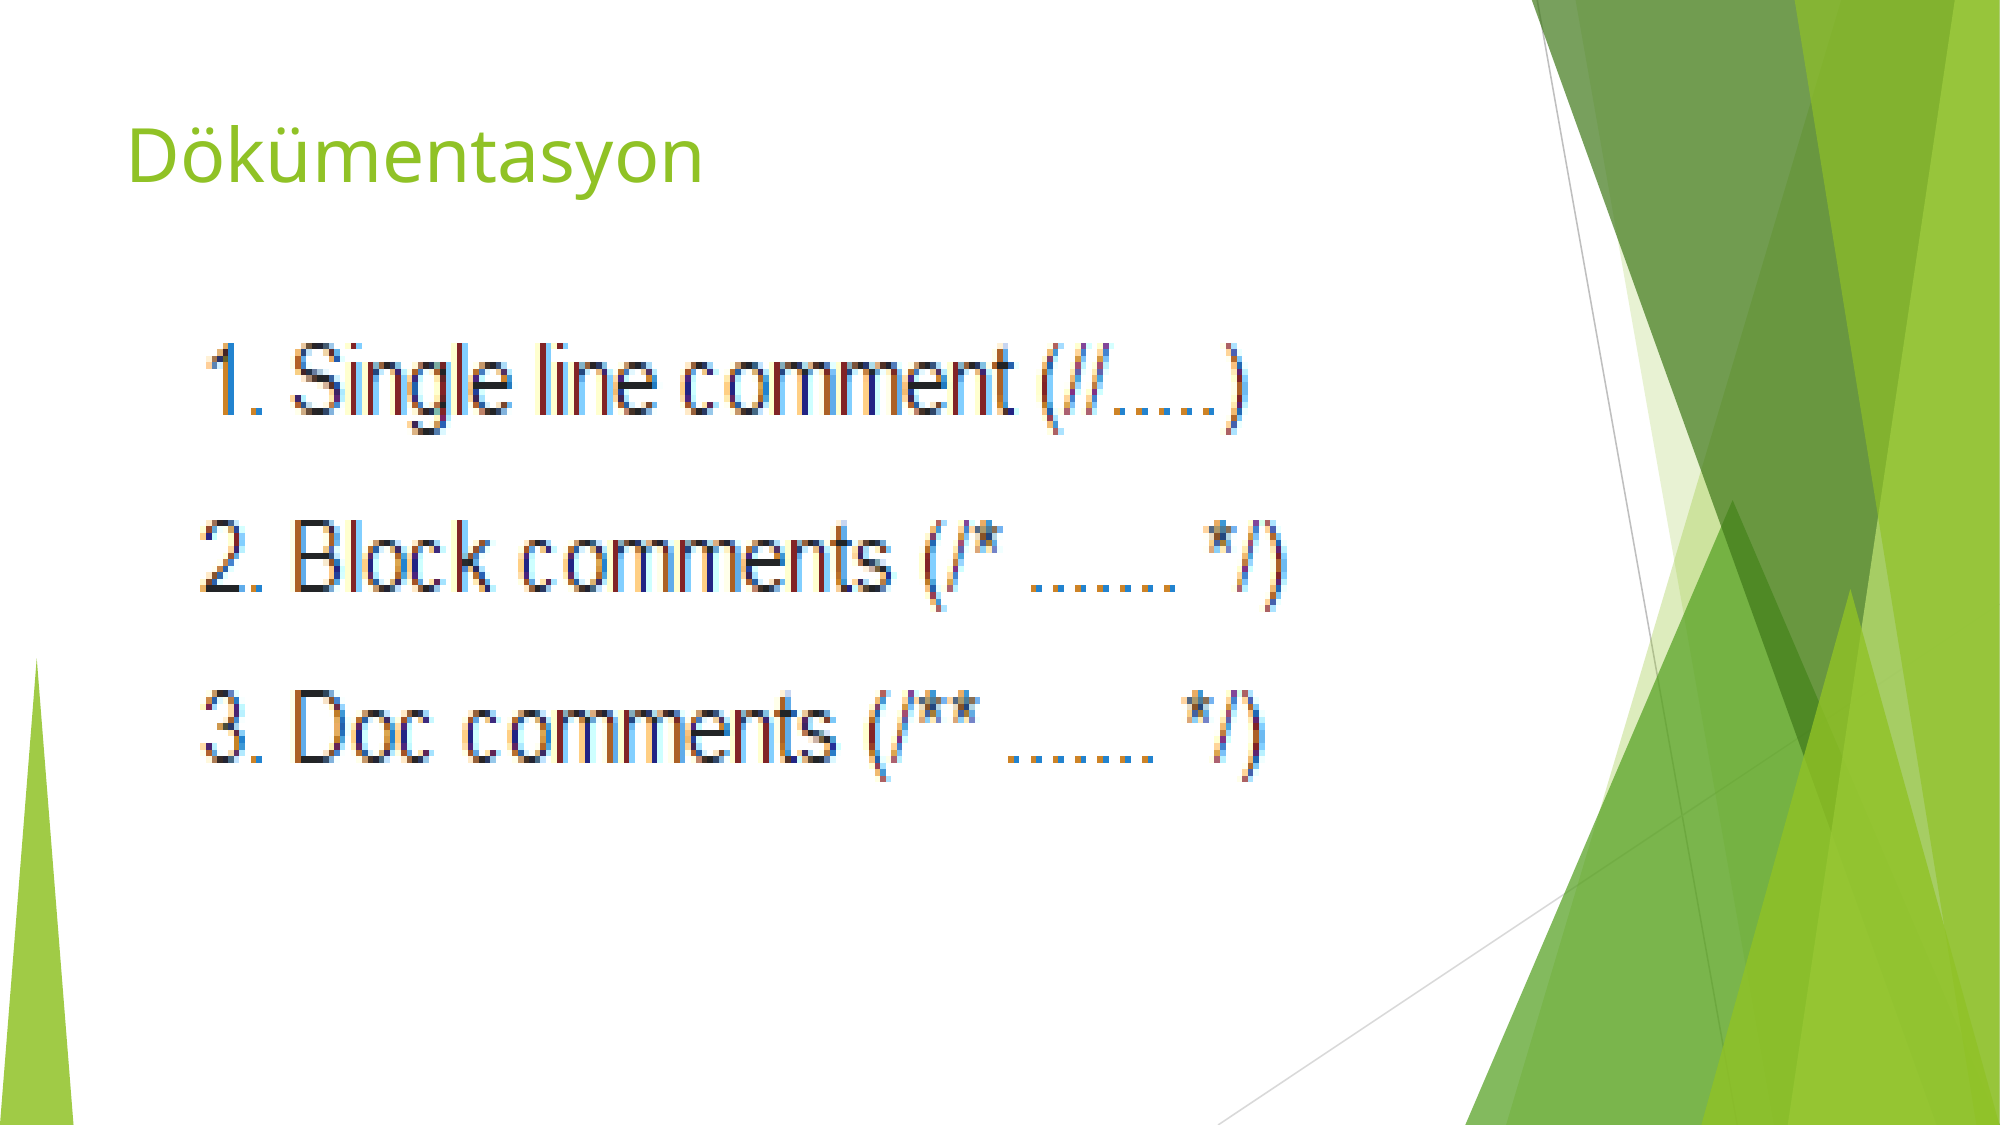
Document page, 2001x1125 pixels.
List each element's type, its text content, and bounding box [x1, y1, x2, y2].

title Dökümentasyon [111, 99, 1522, 317]
picture [173, 271, 1382, 855]
